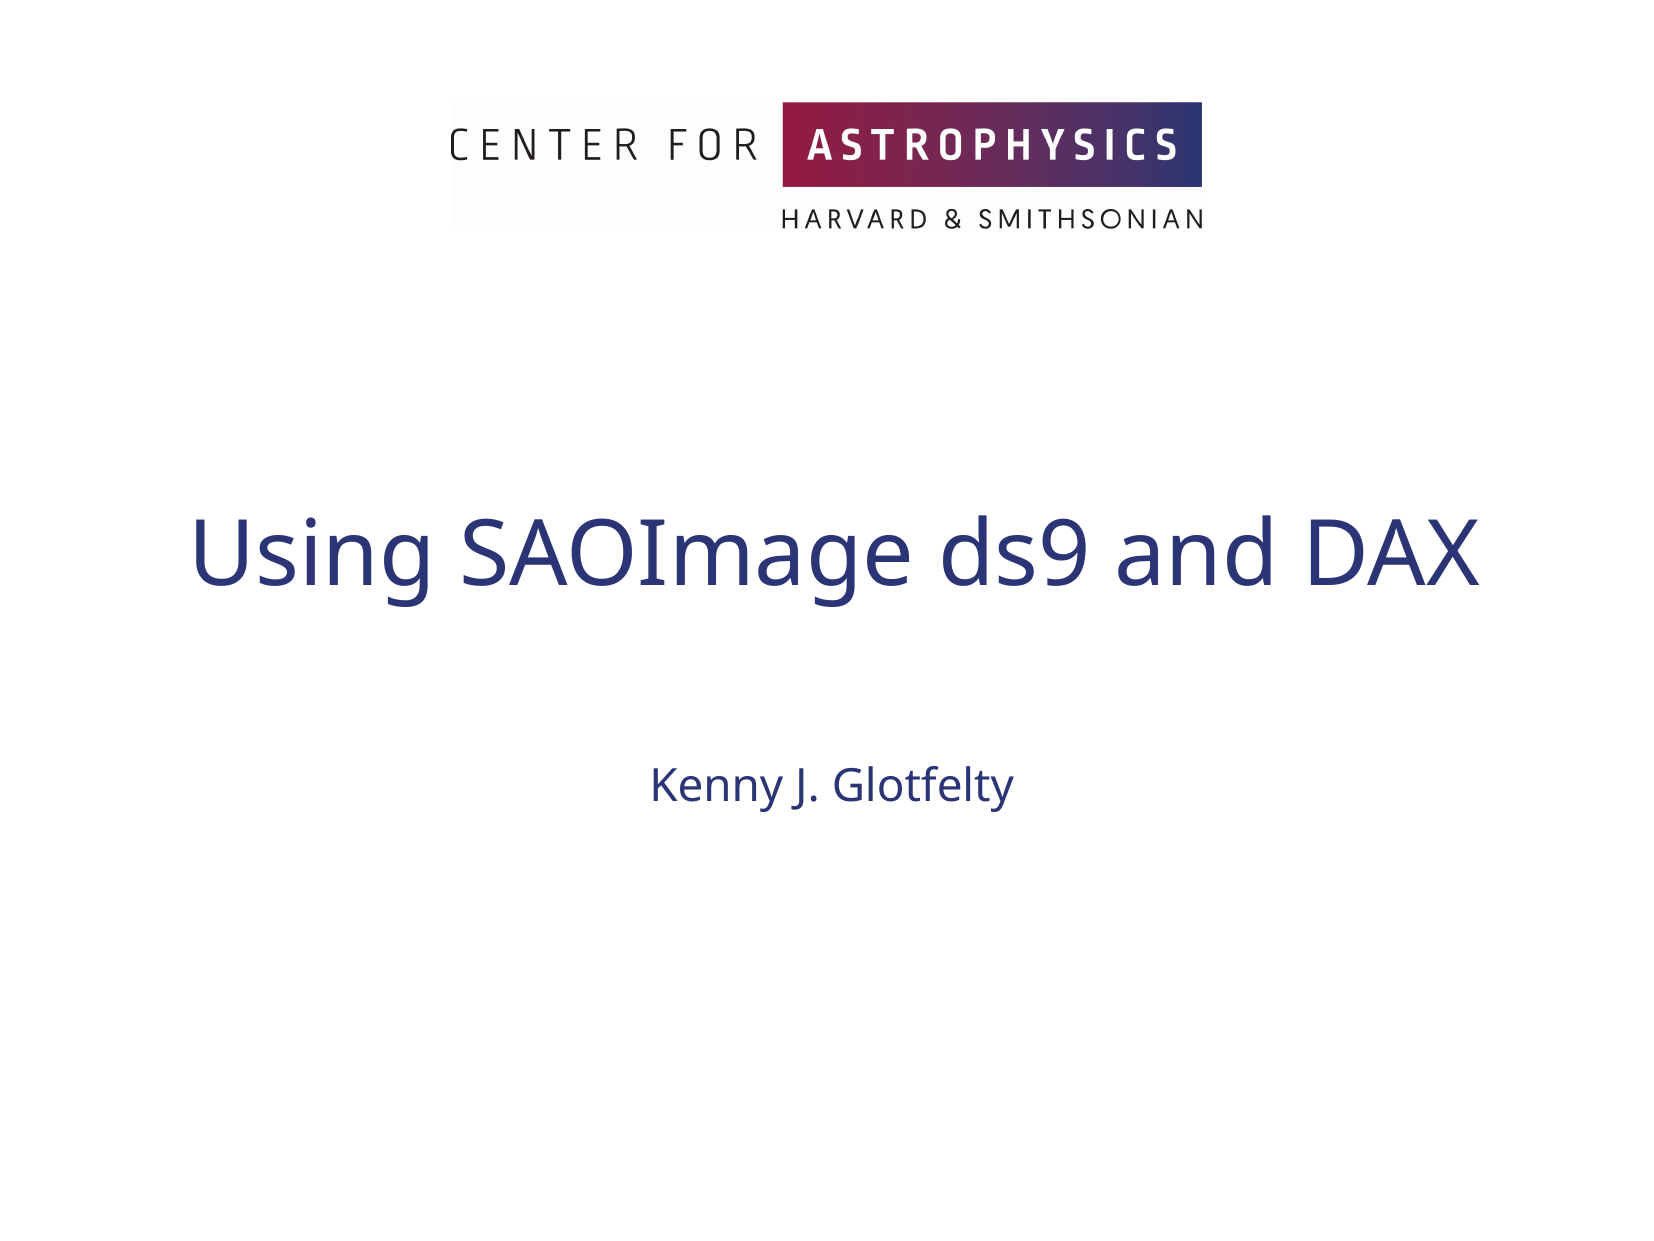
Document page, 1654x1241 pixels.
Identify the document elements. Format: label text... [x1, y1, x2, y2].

title Using SAOImage ds9 and DAX [90, 446, 1580, 654]
picture [451, 102, 1202, 229]
text_box Kenny J. Glotfelty [631, 742, 1023, 818]
